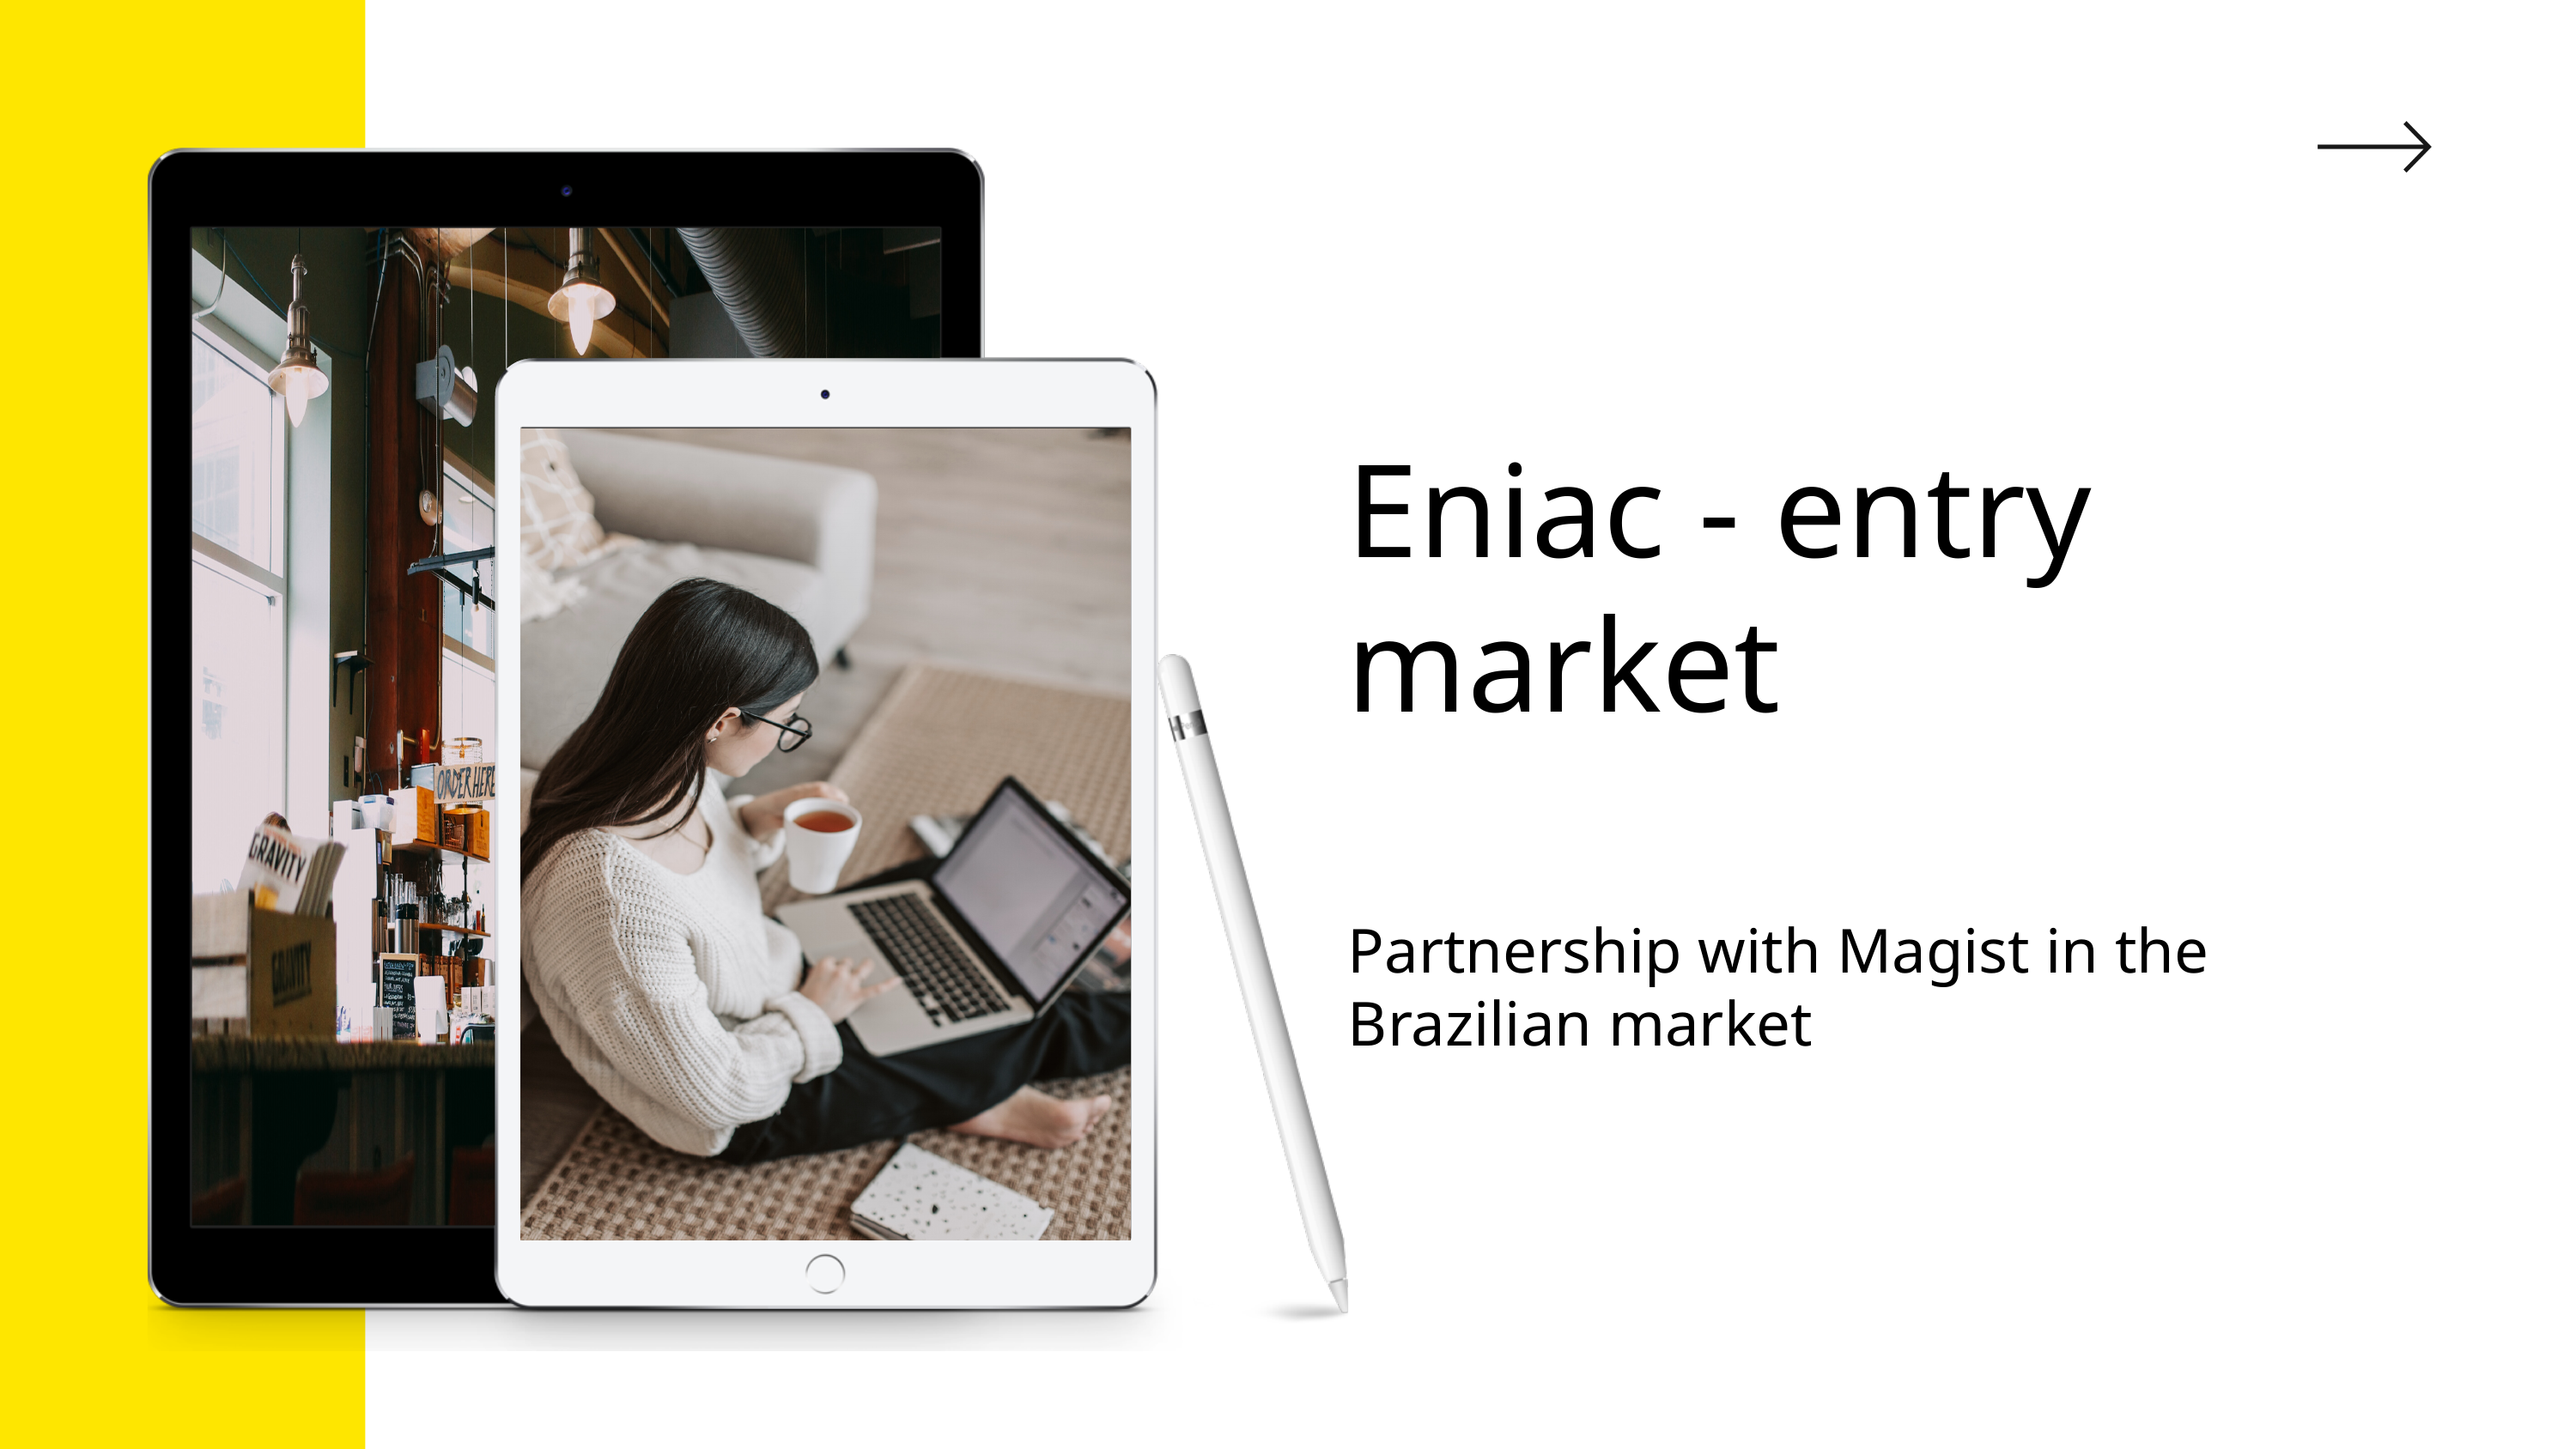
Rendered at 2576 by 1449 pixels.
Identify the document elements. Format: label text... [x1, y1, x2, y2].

text_box Eniac - entry market [1347, 428, 2475, 738]
text_box [0, 0, 1348, 1449]
picture [2318, 121, 2432, 173]
text_box Partnership with Magist in the Brazilian market [1348, 912, 2429, 1058]
